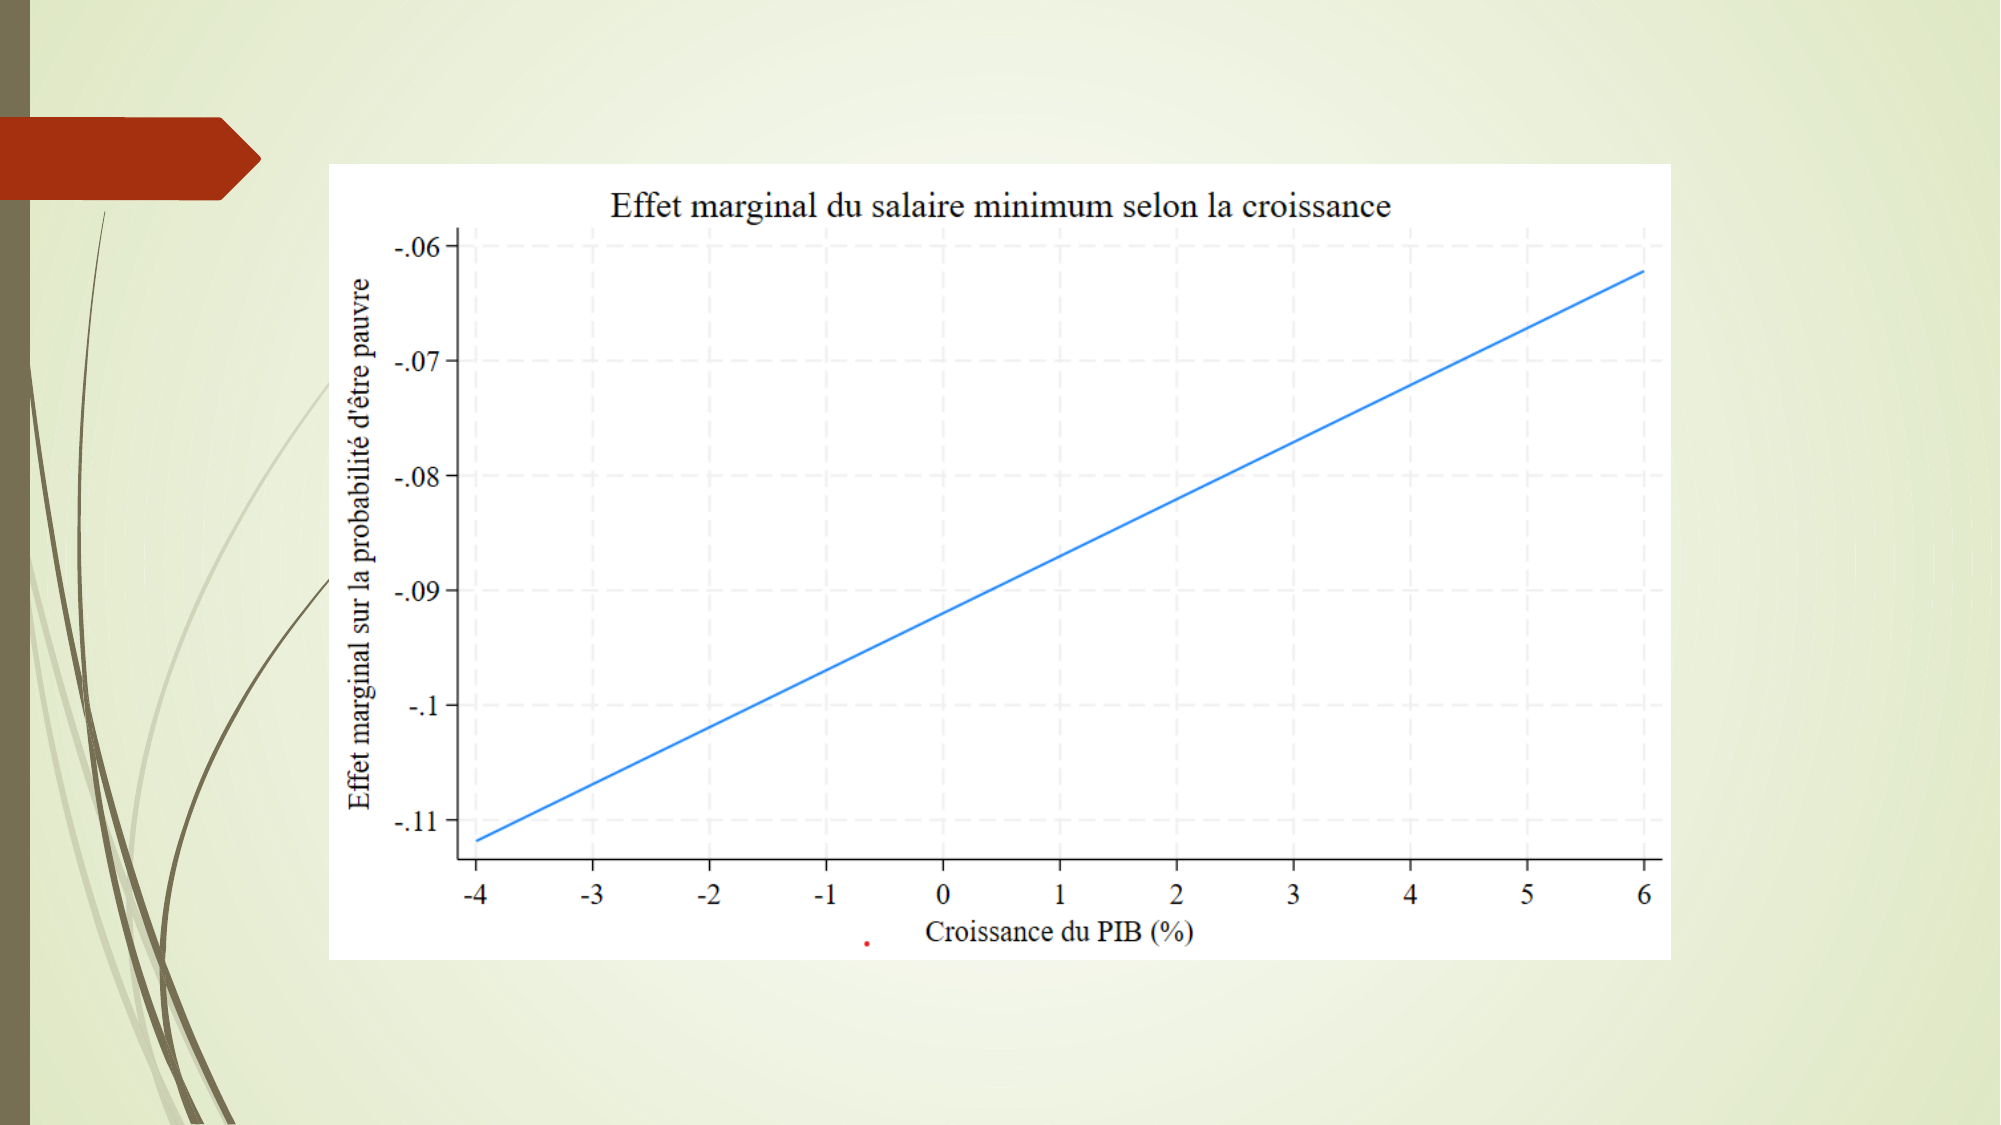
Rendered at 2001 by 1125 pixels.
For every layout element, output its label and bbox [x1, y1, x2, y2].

picture [329, 165, 1671, 961]
